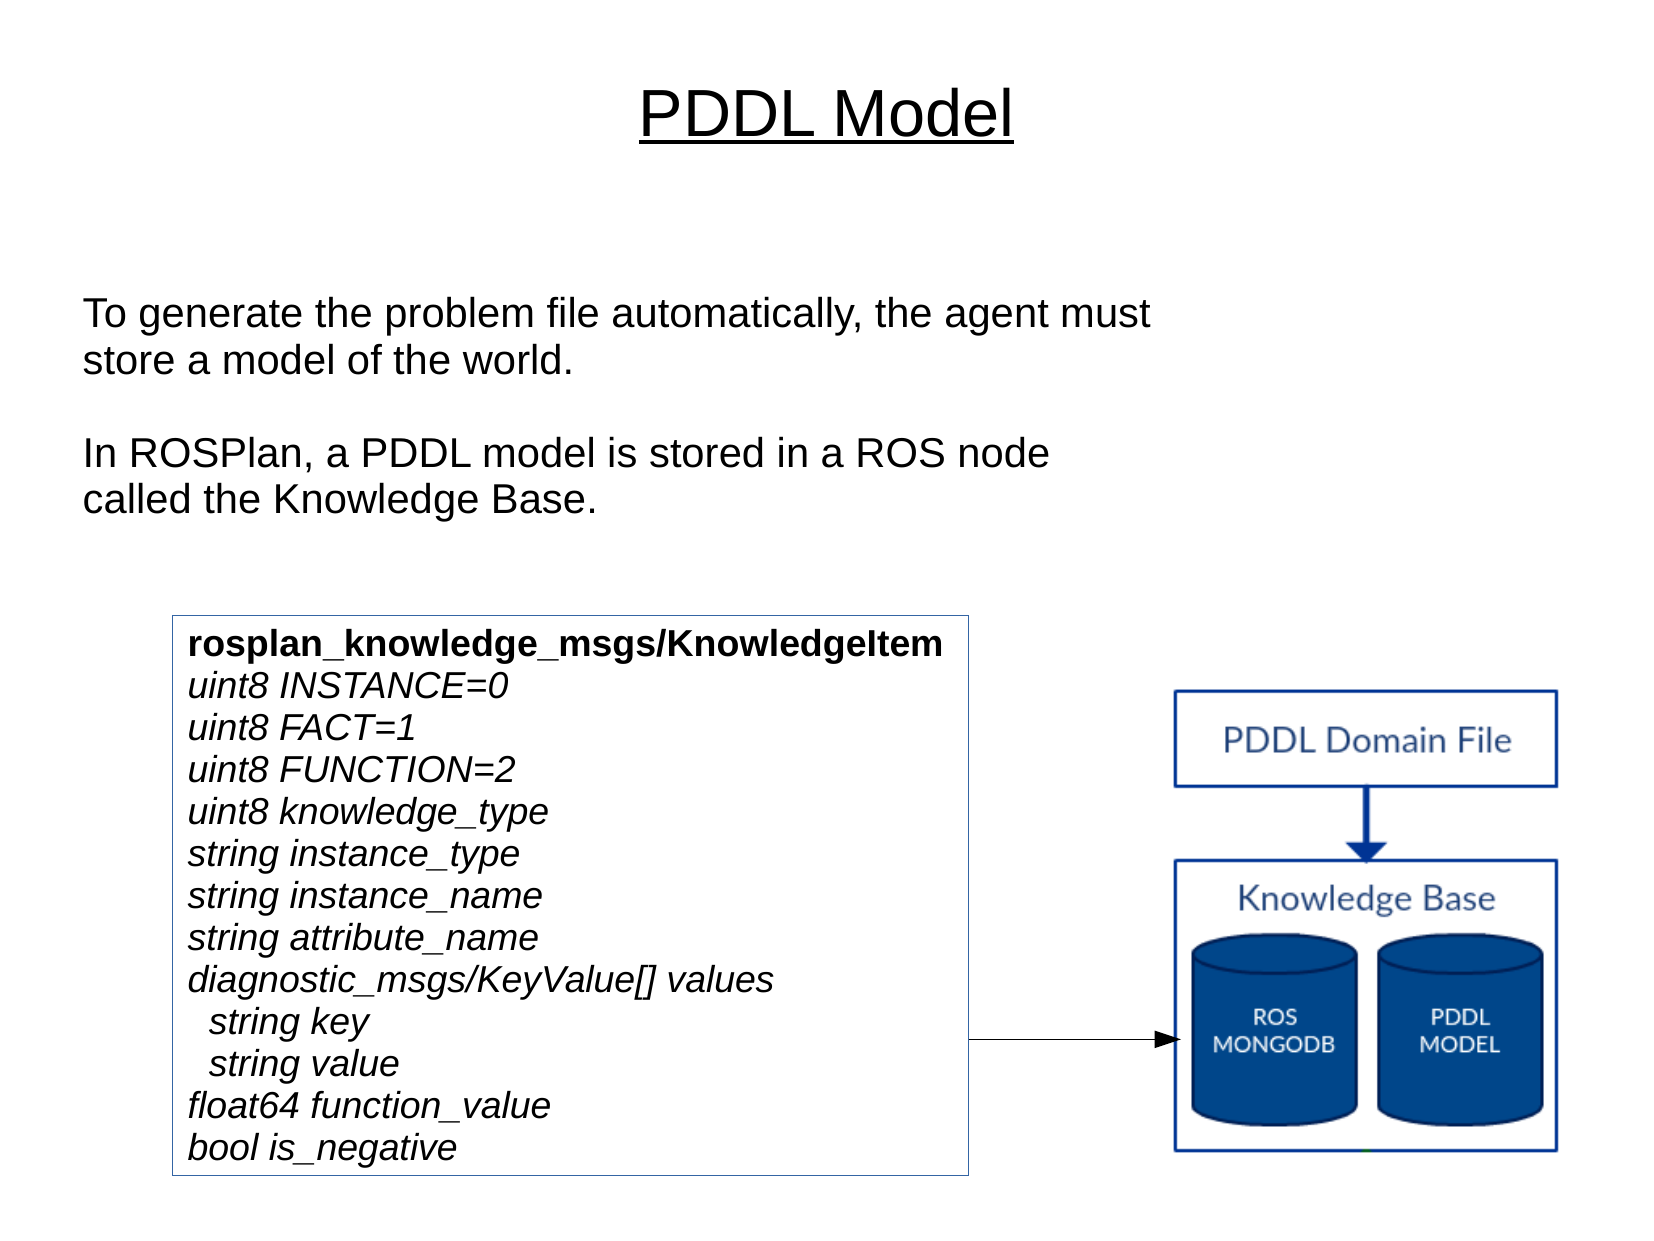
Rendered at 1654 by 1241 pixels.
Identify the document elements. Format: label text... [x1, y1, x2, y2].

picture [1145, 648, 1581, 1159]
text_box rosplan_knowledge_msgs/KnowledgeItem uint8 INSTANCE=0 uint8 FACT=1 uint8 FUNCTION=2 uint8 knowledge_type string instance_type string instance_name string attribute_name diagnostic_msgs/KeyValue[] values string key string value float64 function_value bool is_negative [172, 615, 969, 1176]
subtitle To generate the problem file automatically, the agent must store a model of the world. In ROSPlan, a PDDL model is stored in a ROS node called the Knowledge Base. [82, 290, 1158, 1010]
title PDDL Model [82, 49, 1571, 178]
